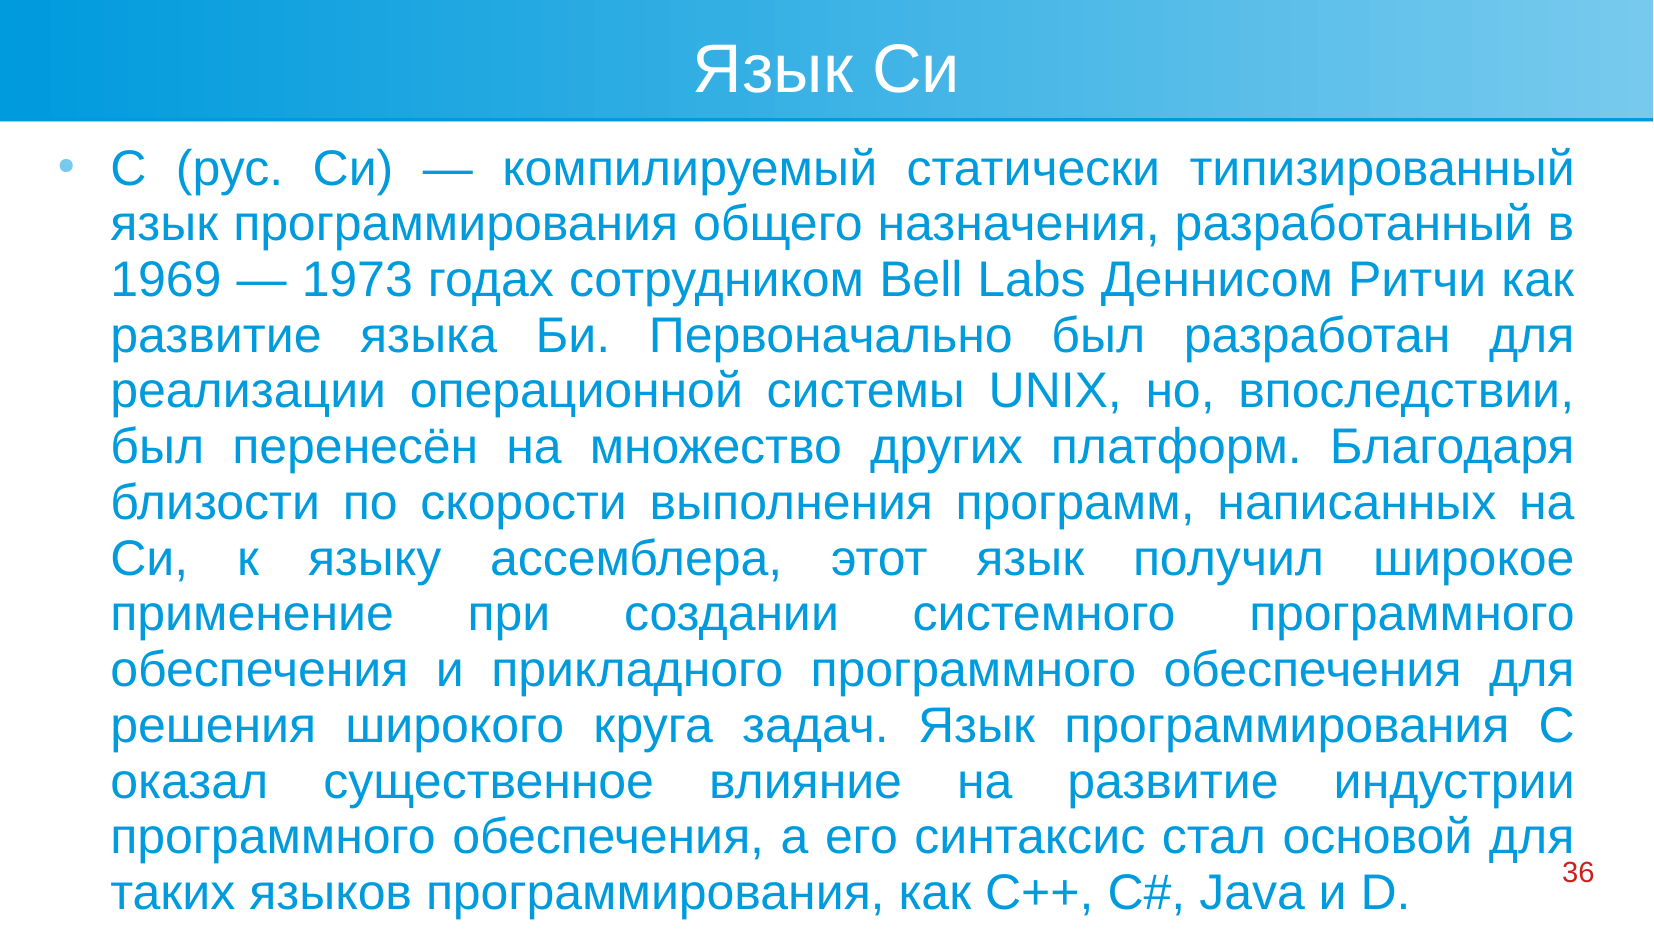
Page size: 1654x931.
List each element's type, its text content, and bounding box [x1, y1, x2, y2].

title Язык Си [59, 29, 1595, 108]
list C (рус. Си) — компилируемый статически типизированный язык программирования общего назначения, разработанный в 1969 — 1973 годах сотрудником Bell Labs Деннисом Ритчи как развитие языка Би. Первоначально был разработан для реализации операционной системы UNIX, но, впоследствии, был перенесён на множество других платформ. Благодаря близости по скорости выполнения программ, написанных на Си, к языку ассемблера, этот язык получил широкое применение при создании системного программного обеспечения и прикладного программного обеспечения для решения широкого круга задач. Язык программирования С оказал существенное влияние на развитие индустрии программного обеспечения, а его синтаксис стал основой для таких языков программирования, как C++, C#, Java и D. [39, 139, 1576, 931]
